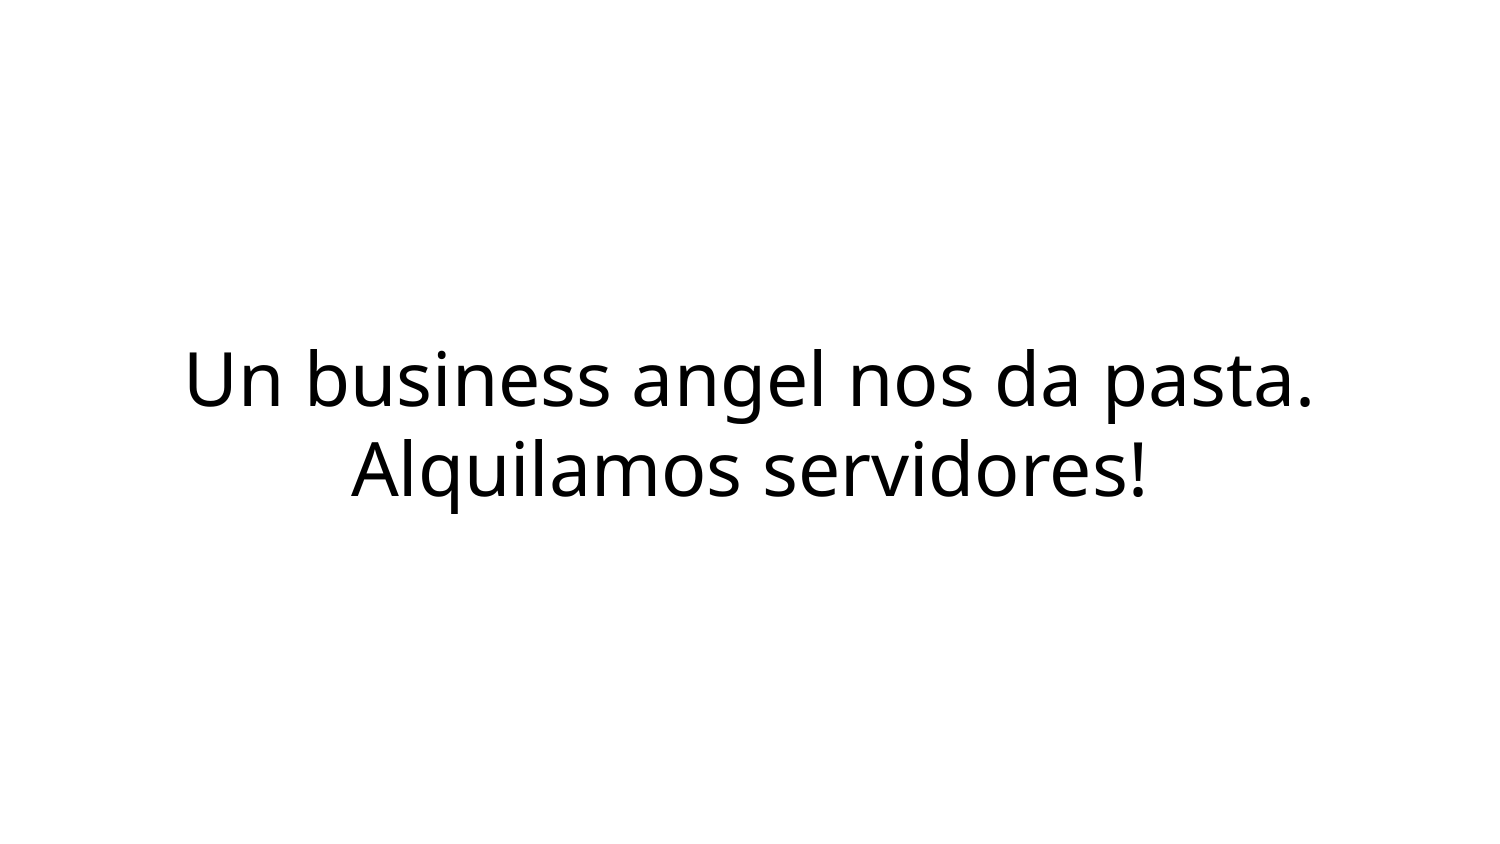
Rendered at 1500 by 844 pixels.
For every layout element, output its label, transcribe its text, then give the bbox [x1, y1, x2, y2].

title Un business angel nos da pasta. Alquilamos servidores! [51, 310, 1449, 534]
